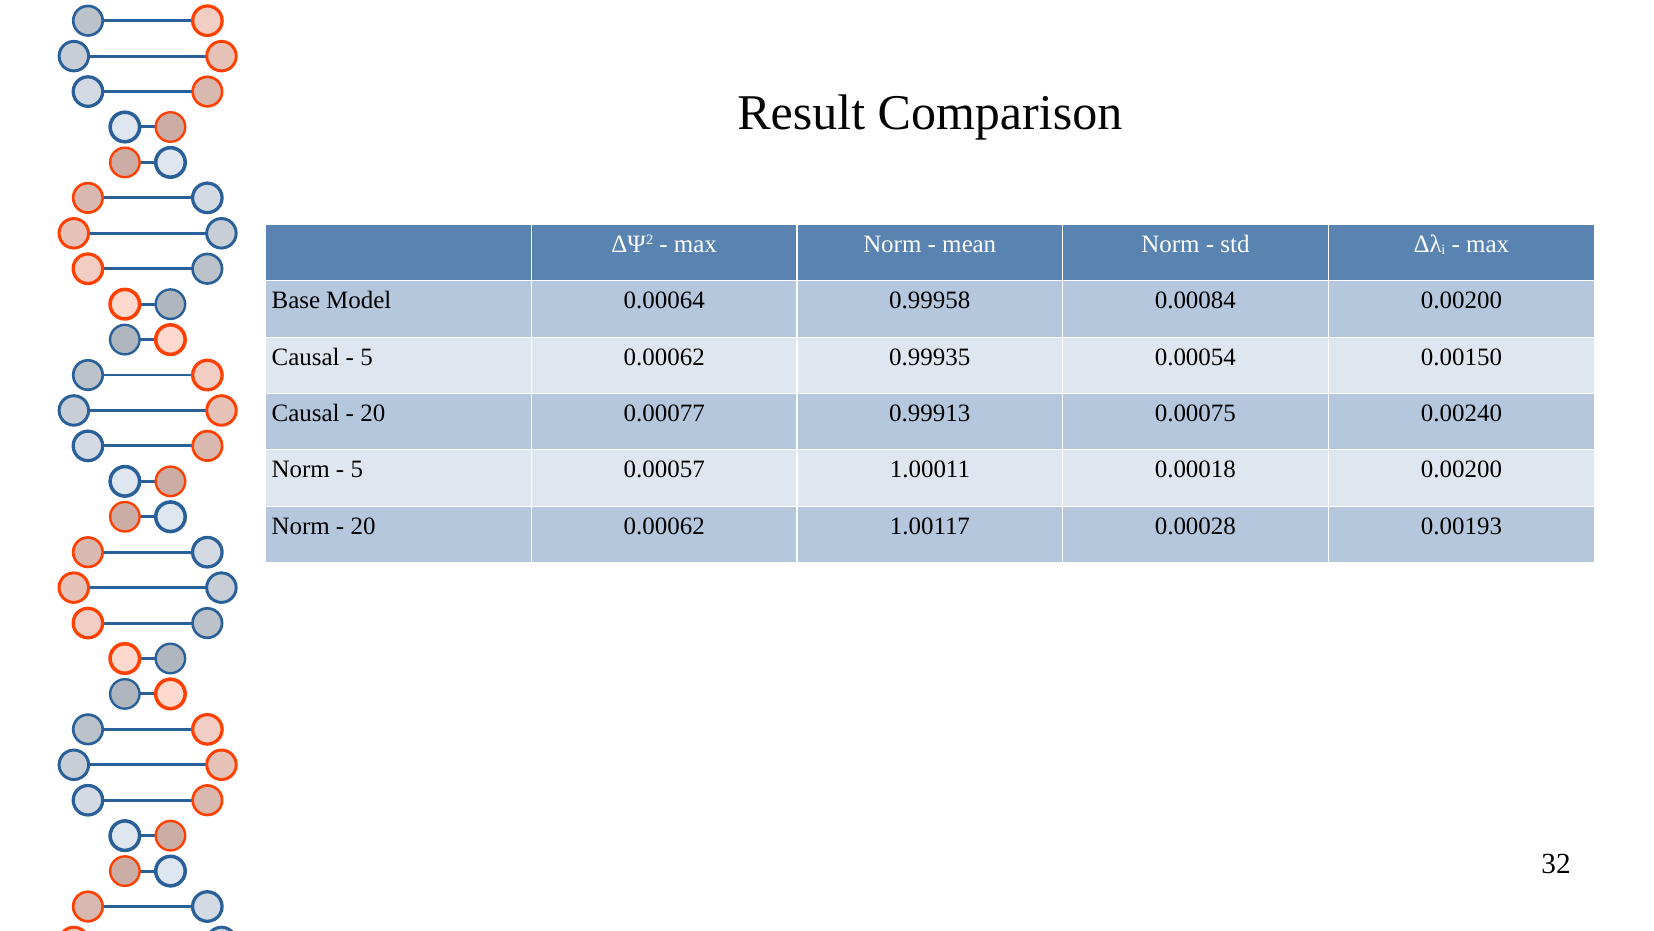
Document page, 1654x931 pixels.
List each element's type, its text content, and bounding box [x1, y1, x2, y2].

table_header Δλi - max [1329, 225, 1594, 280]
table_cell 0.00062 [532, 507, 796, 562]
table_cell Base Model [266, 281, 531, 337]
table_cell 0.00064 [532, 281, 796, 337]
table_cell 0.00077 [532, 394, 796, 449]
table_cell 0.00075 [1063, 394, 1328, 449]
table_cell 0.00054 [1063, 338, 1328, 393]
title Result Comparison [265, 35, 1595, 189]
table_header Norm - std [1063, 225, 1328, 280]
table_cell 0.00028 [1063, 507, 1328, 562]
table_cell 0.00018 [1063, 450, 1328, 506]
table_cell 0.00200 [1329, 450, 1594, 506]
table_cell 0.00084 [1063, 281, 1328, 337]
table_cell 0.99958 [798, 281, 1062, 337]
table_cell 0.00150 [1329, 338, 1594, 393]
table_header [266, 225, 531, 280]
table_cell 0.99935 [798, 338, 1062, 393]
table_cell Norm - 20 [266, 507, 531, 562]
table_cell 0.00240 [1329, 394, 1594, 449]
table_cell Norm - 5 [266, 450, 531, 506]
table_header ΔΨ2 - max [532, 225, 796, 280]
table_cell 0.00062 [532, 338, 796, 393]
table_cell 1.00117 [798, 507, 1062, 562]
table_cell 0.00193 [1329, 507, 1594, 562]
table_cell 0.00200 [1329, 281, 1594, 337]
table_cell 1.00011 [798, 450, 1062, 506]
table_cell 0.99913 [798, 394, 1062, 449]
table_cell Causal - 5 [266, 338, 531, 393]
table_header Norm - mean [798, 225, 1062, 280]
table_cell Causal - 20 [266, 394, 531, 449]
table_cell 0.00057 [532, 450, 796, 506]
